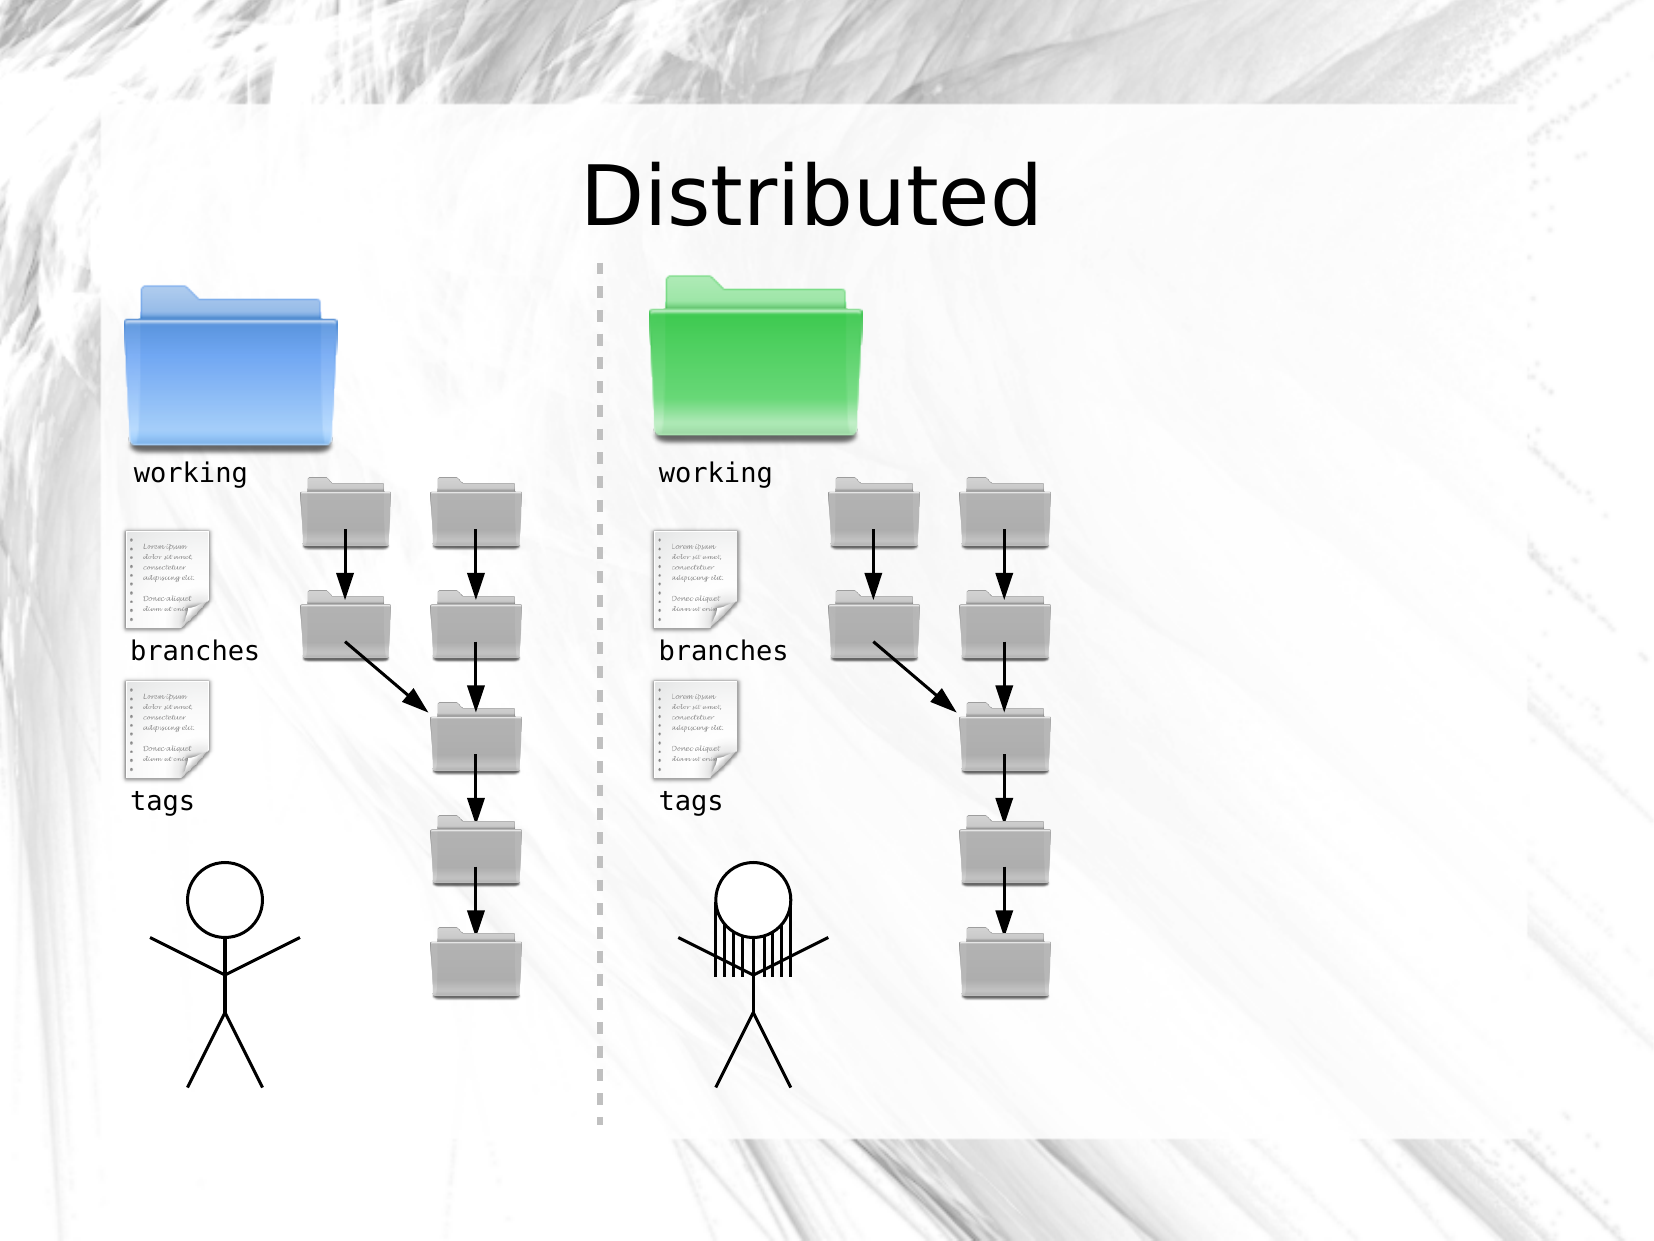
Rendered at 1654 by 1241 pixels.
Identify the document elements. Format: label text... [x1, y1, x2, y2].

picture [0, 0, 1654, 1241]
text_box working [644, 450, 788, 497]
text_box branches [643, 627, 804, 676]
text_box branches [115, 627, 276, 676]
text_box [715, 862, 791, 938]
text_box tags [643, 777, 801, 826]
text_box tags [115, 777, 273, 826]
title Distributed [118, 112, 1506, 281]
text_box working [119, 450, 263, 497]
